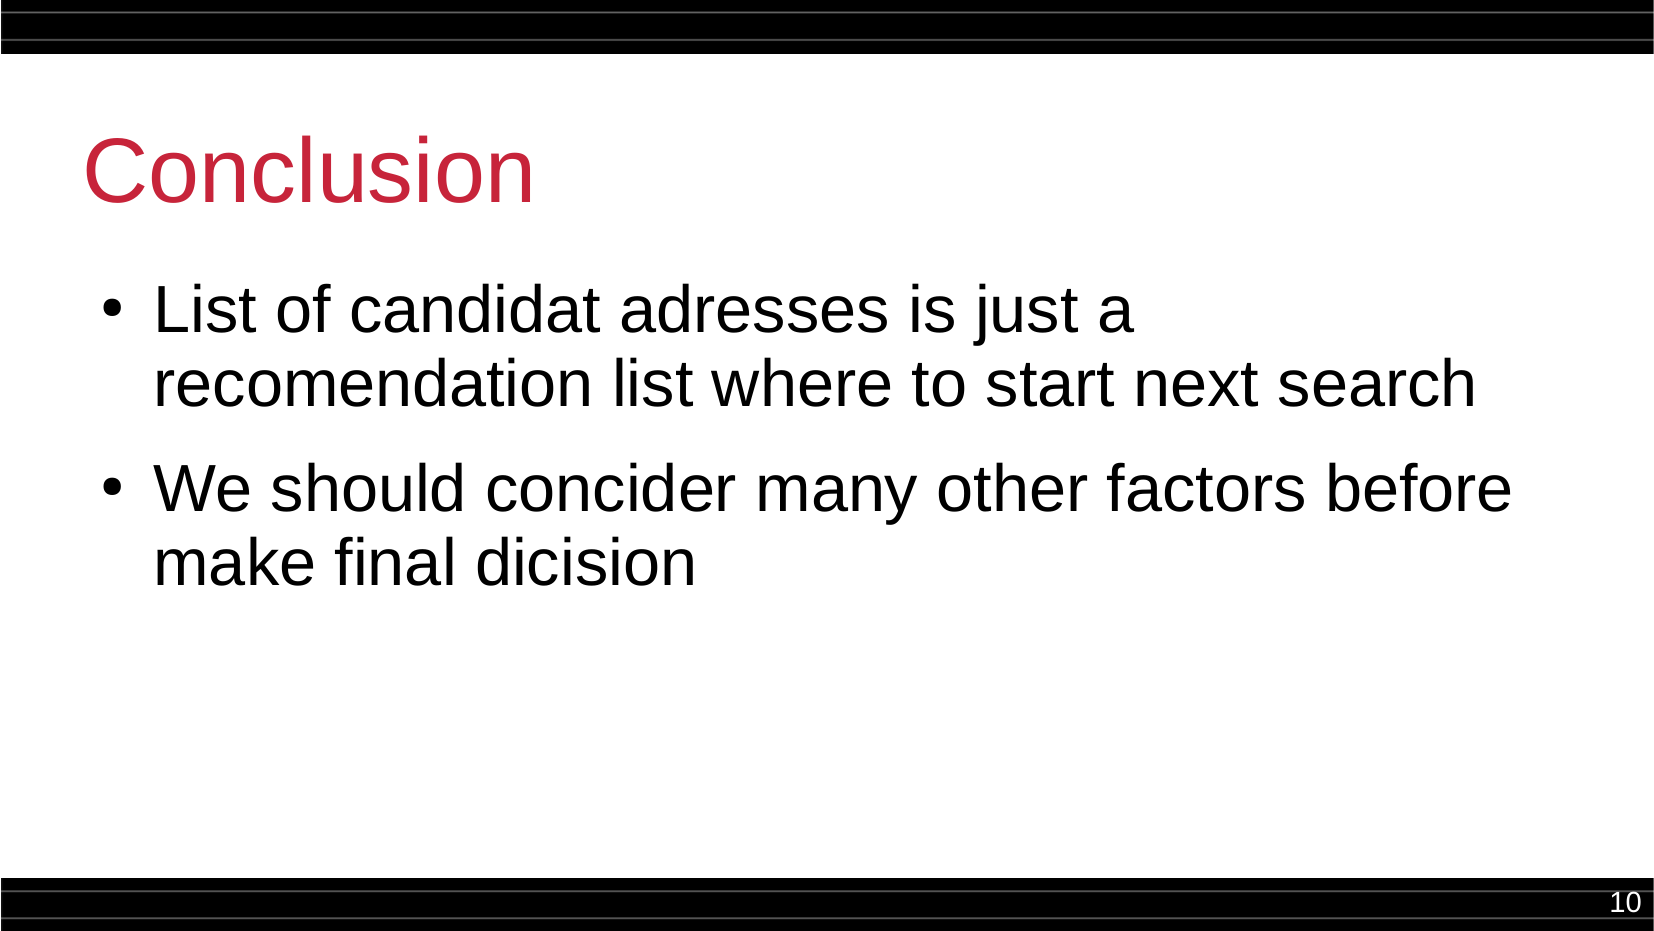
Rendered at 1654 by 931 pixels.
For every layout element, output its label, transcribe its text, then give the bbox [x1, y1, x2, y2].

picture [1, 878, 1654, 931]
title Conclusion [82, 92, 1571, 249]
list List of candidat adresses is just a recomendation list where to start next search We should concider many other factors before make final dicision [82, 271, 1571, 851]
picture [1, 0, 1654, 54]
